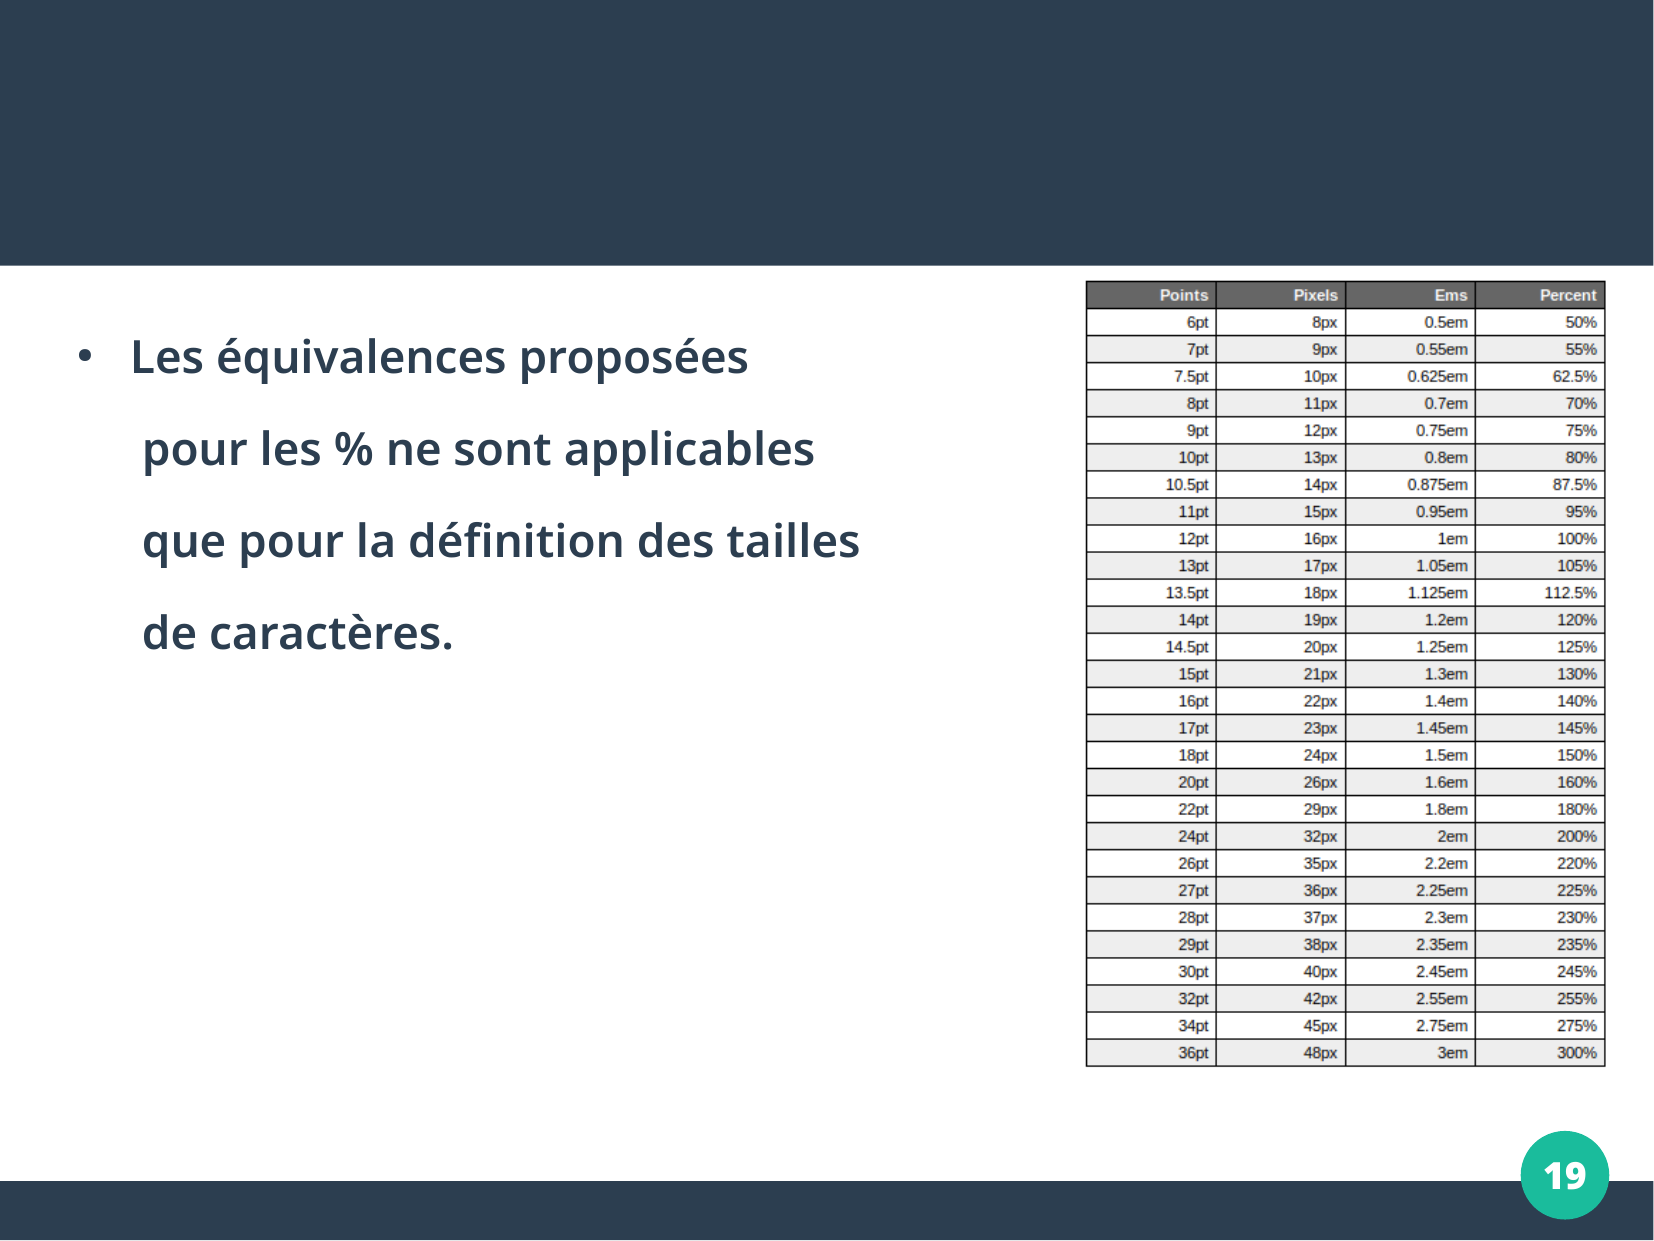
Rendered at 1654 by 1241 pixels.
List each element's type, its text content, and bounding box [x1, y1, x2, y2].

list Les équivalences proposées pour les % ne sont applicables que pour la définition des tailles de caractères. [59, 324, 1595, 1152]
picture [1059, 271, 1630, 1087]
